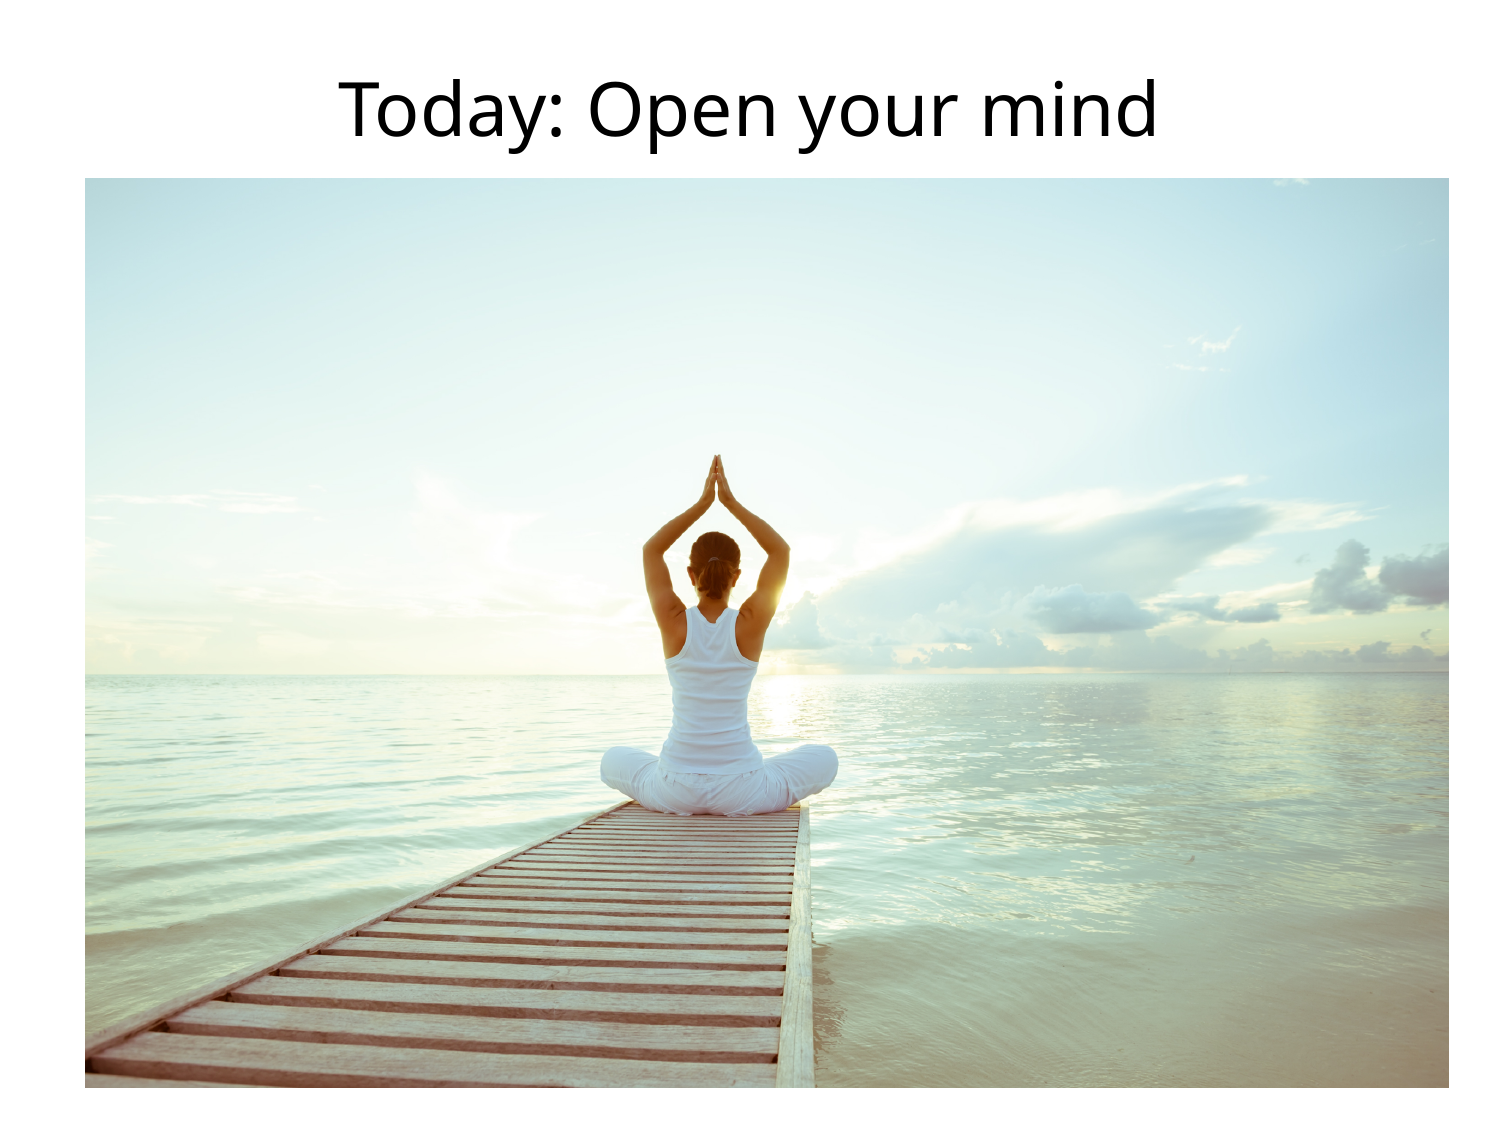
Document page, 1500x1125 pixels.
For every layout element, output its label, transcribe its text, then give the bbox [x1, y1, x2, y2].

title Today: Open your mind [51, 14, 1449, 199]
picture [85, 178, 1449, 1088]
